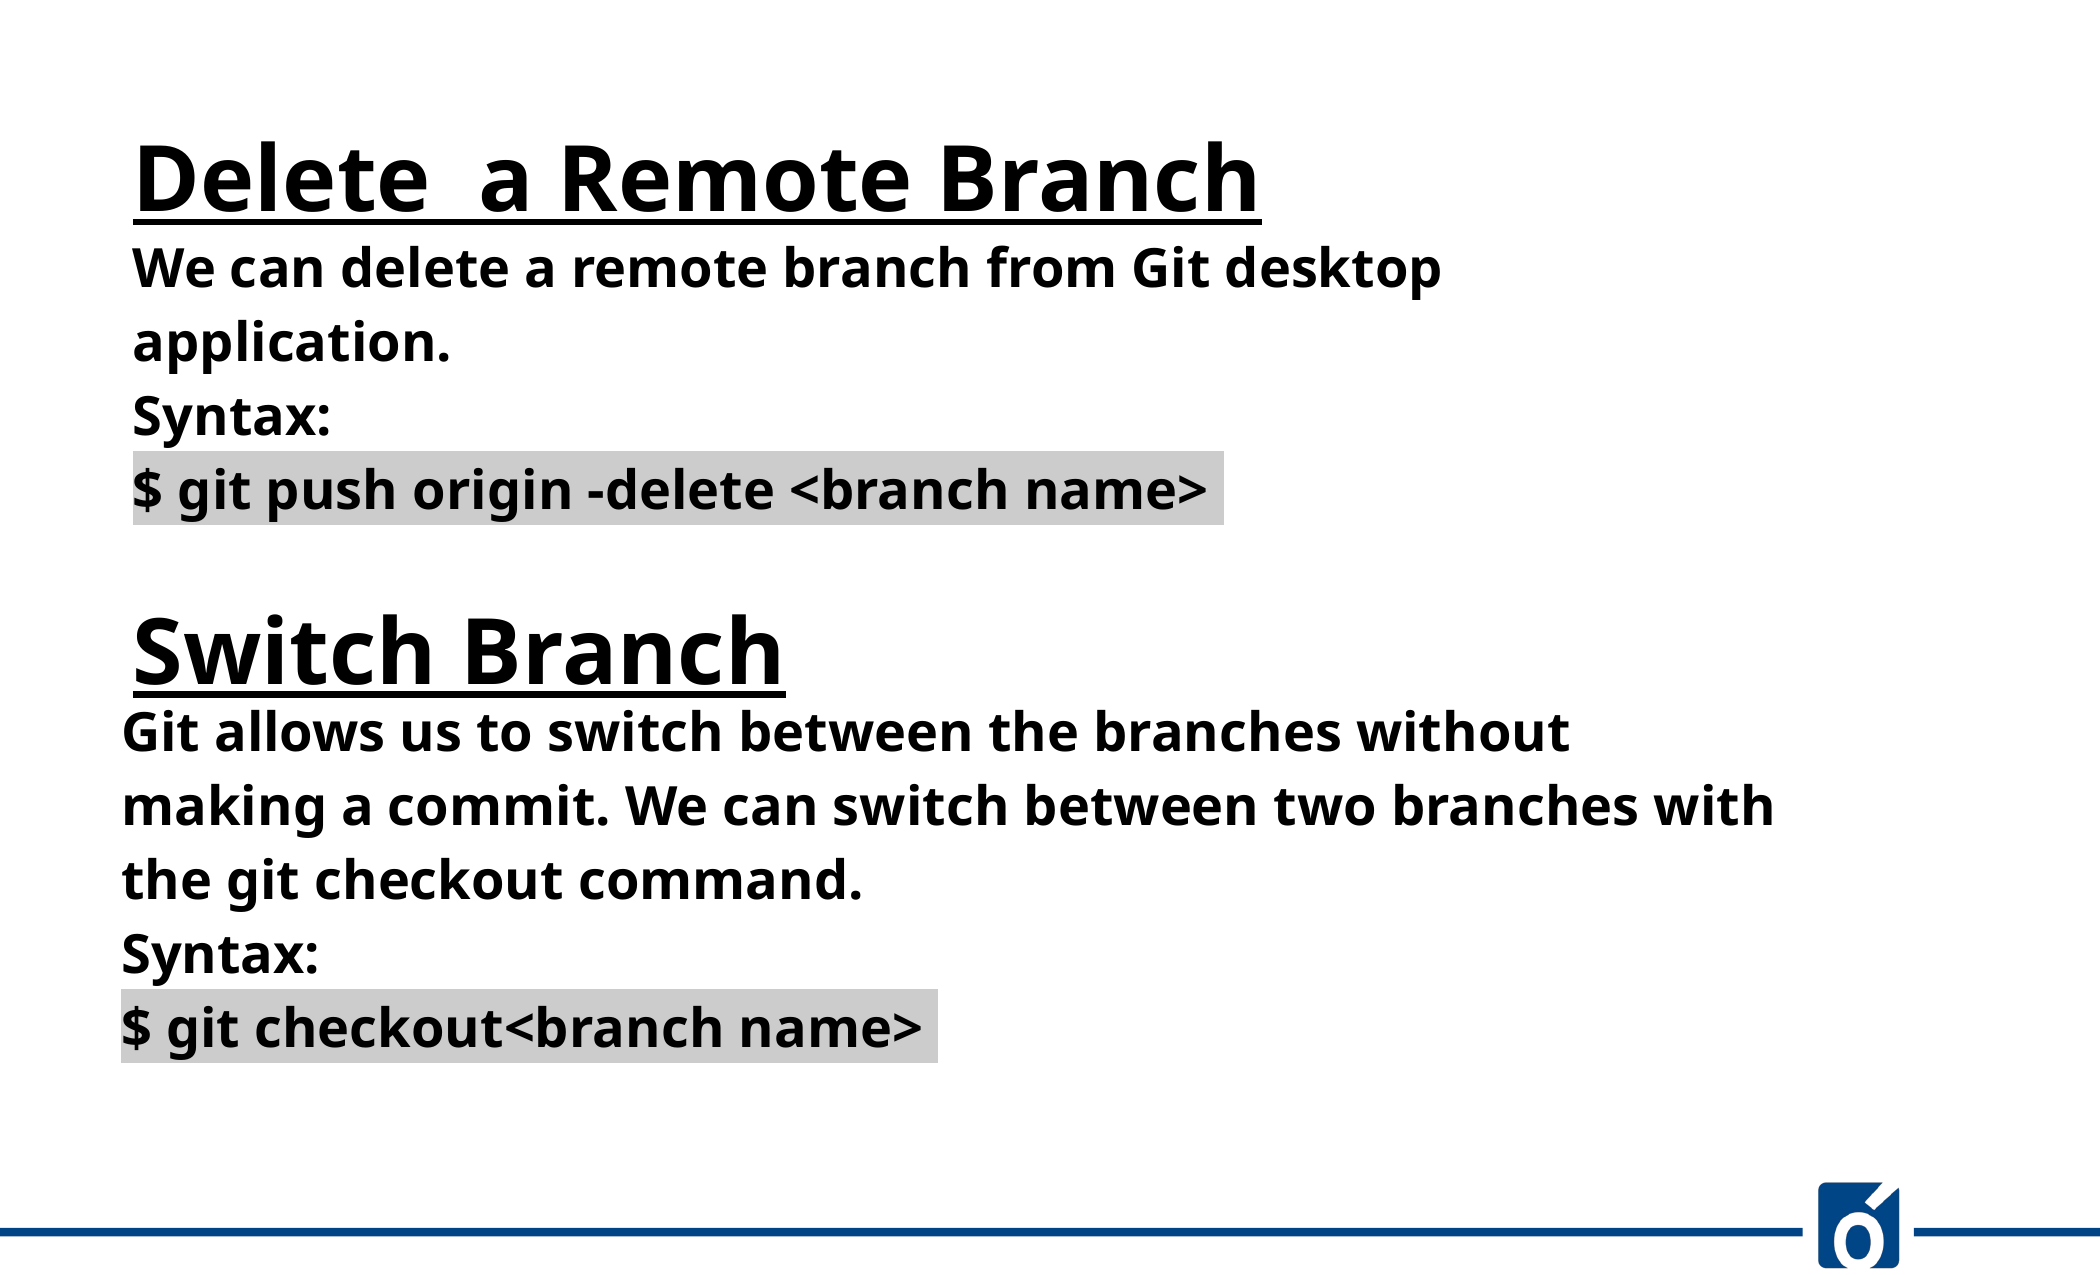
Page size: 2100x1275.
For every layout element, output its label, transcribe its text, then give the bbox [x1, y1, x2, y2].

text_box Git allows us to switch between the branches without making a commit. We can switch between two branches with the git checkout command. Syntax: $ git checkout<branch name> [106, 685, 1796, 1133]
picture [1817, 1181, 1900, 1269]
text_box Switch Branch [118, 578, 1548, 685]
text_box We can delete a remote branch from Git desktop application. Syntax: $ git push origin -delete <branch name> [118, 221, 1725, 525]
text_box Delete a Remote Branch [118, 106, 1430, 221]
